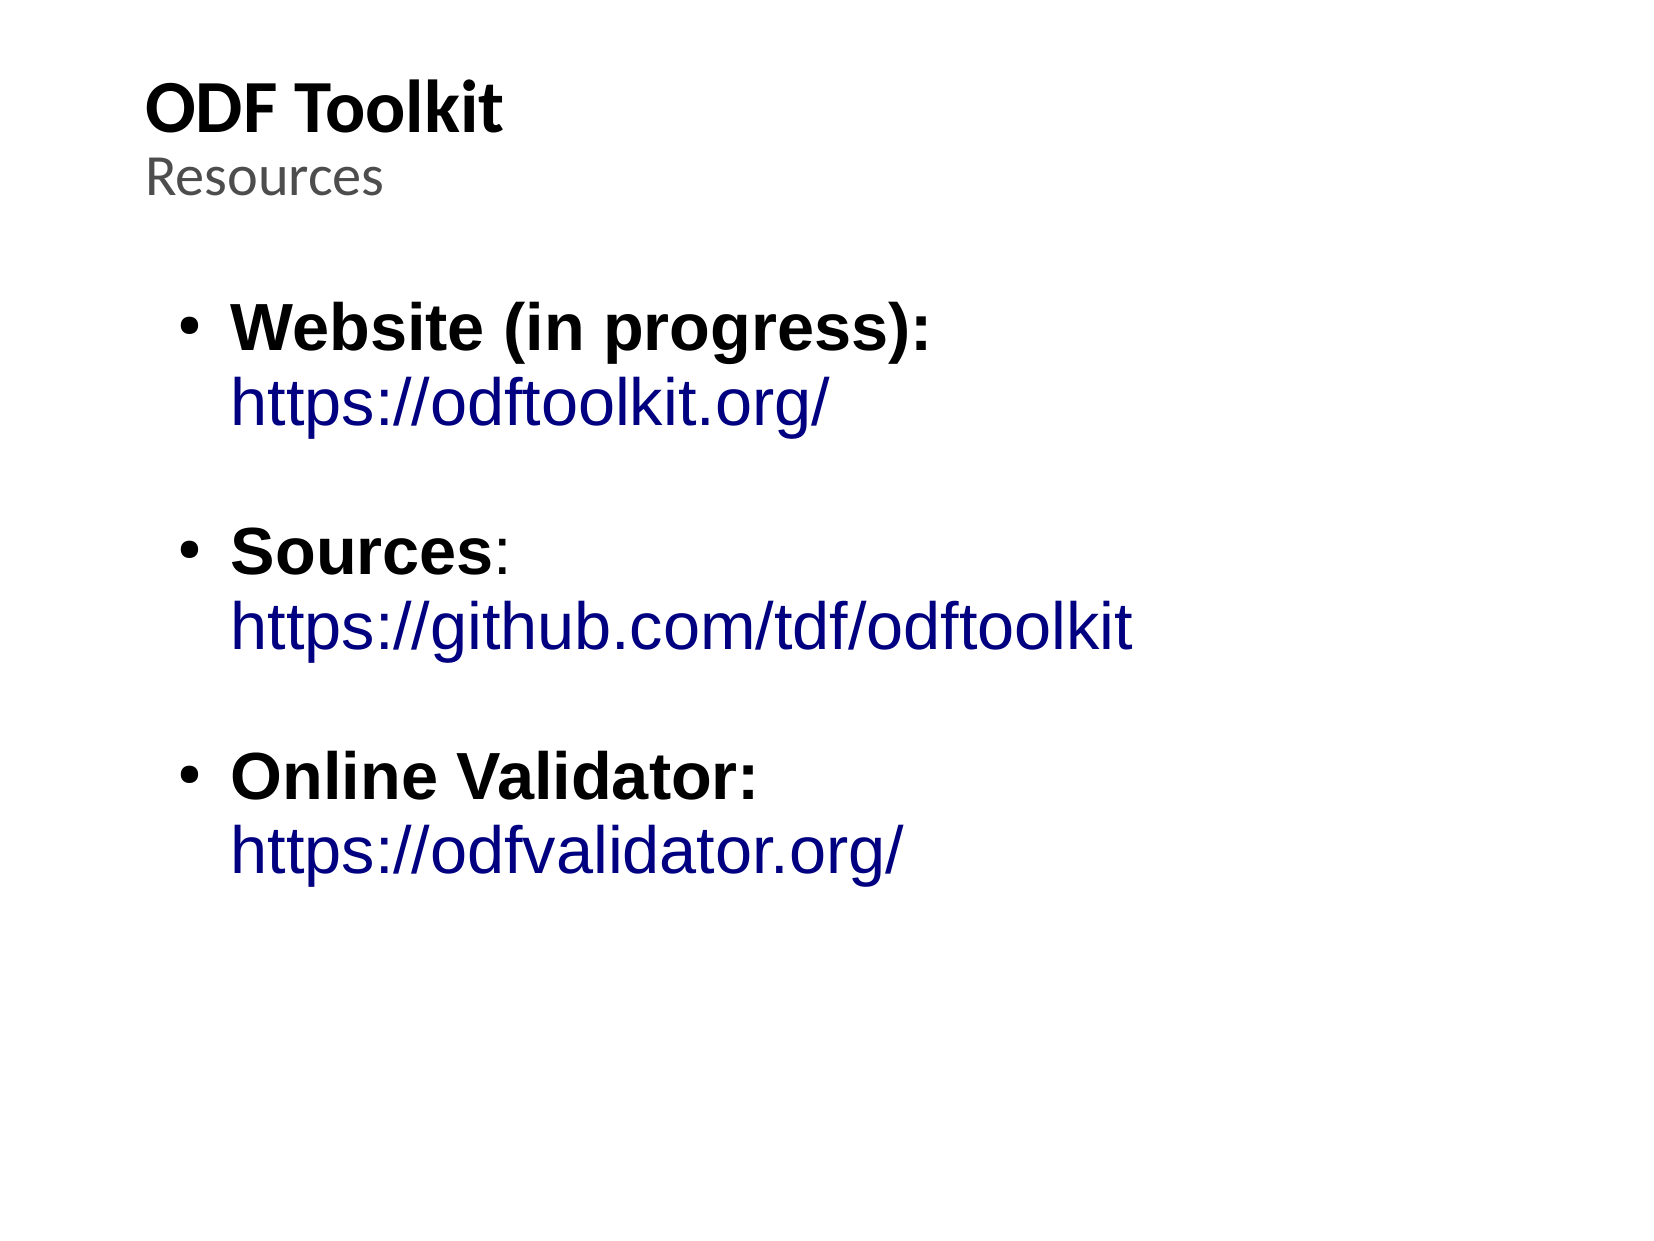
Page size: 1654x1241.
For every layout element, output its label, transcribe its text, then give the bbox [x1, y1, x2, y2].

text_box Website (in progress): https://odftoolkit.org/ Sources: https://github.com/tdf/odftoolkit Online Validator: https://odfvalidator.org/ [145, 282, 1423, 993]
title ODF Toolkit Resources [145, 67, 1388, 220]
